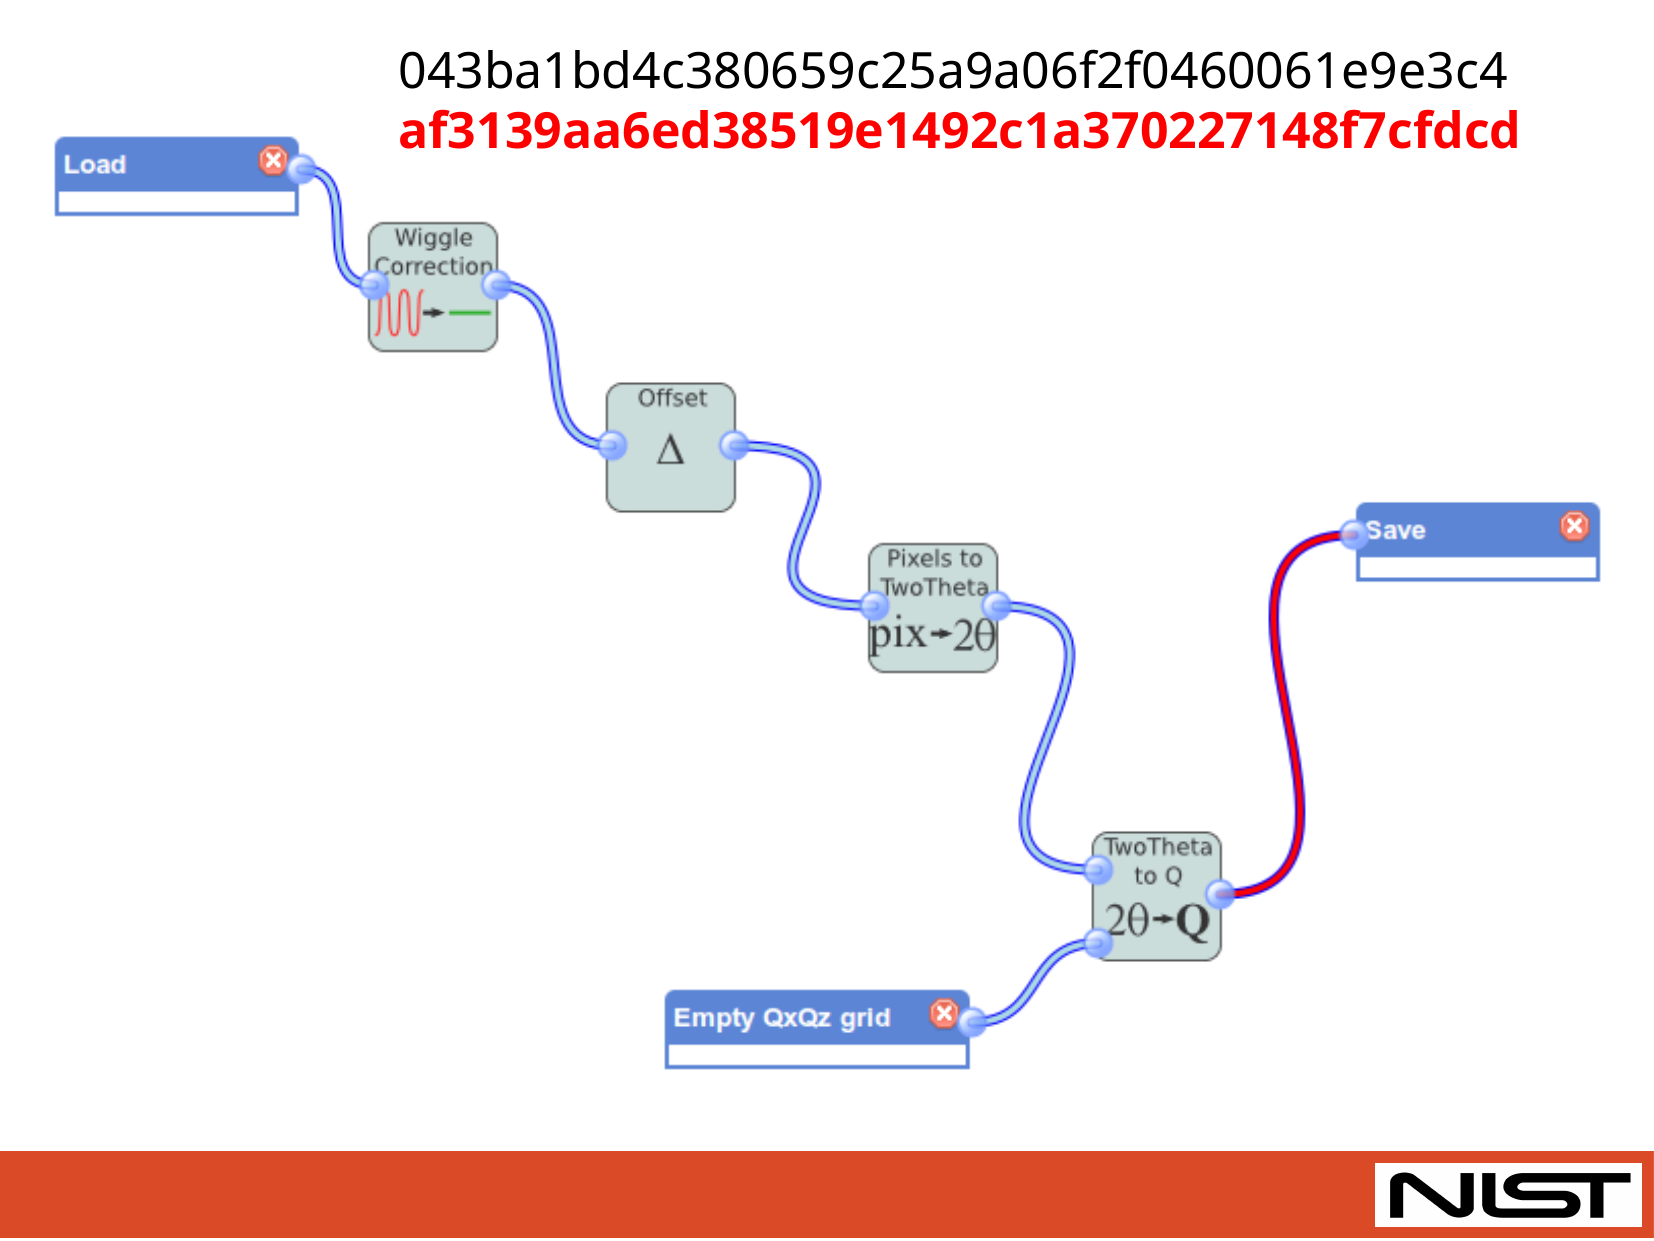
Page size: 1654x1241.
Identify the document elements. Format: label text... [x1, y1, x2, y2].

picture [0, 1151, 1654, 1238]
picture [41, 126, 1617, 1084]
text_box 043ba1bd4c380659c25a9a06f2f0460061e9e3c4 af3139aa6ed38519e1492c1a370227148f7cfdcd [383, 31, 1614, 167]
